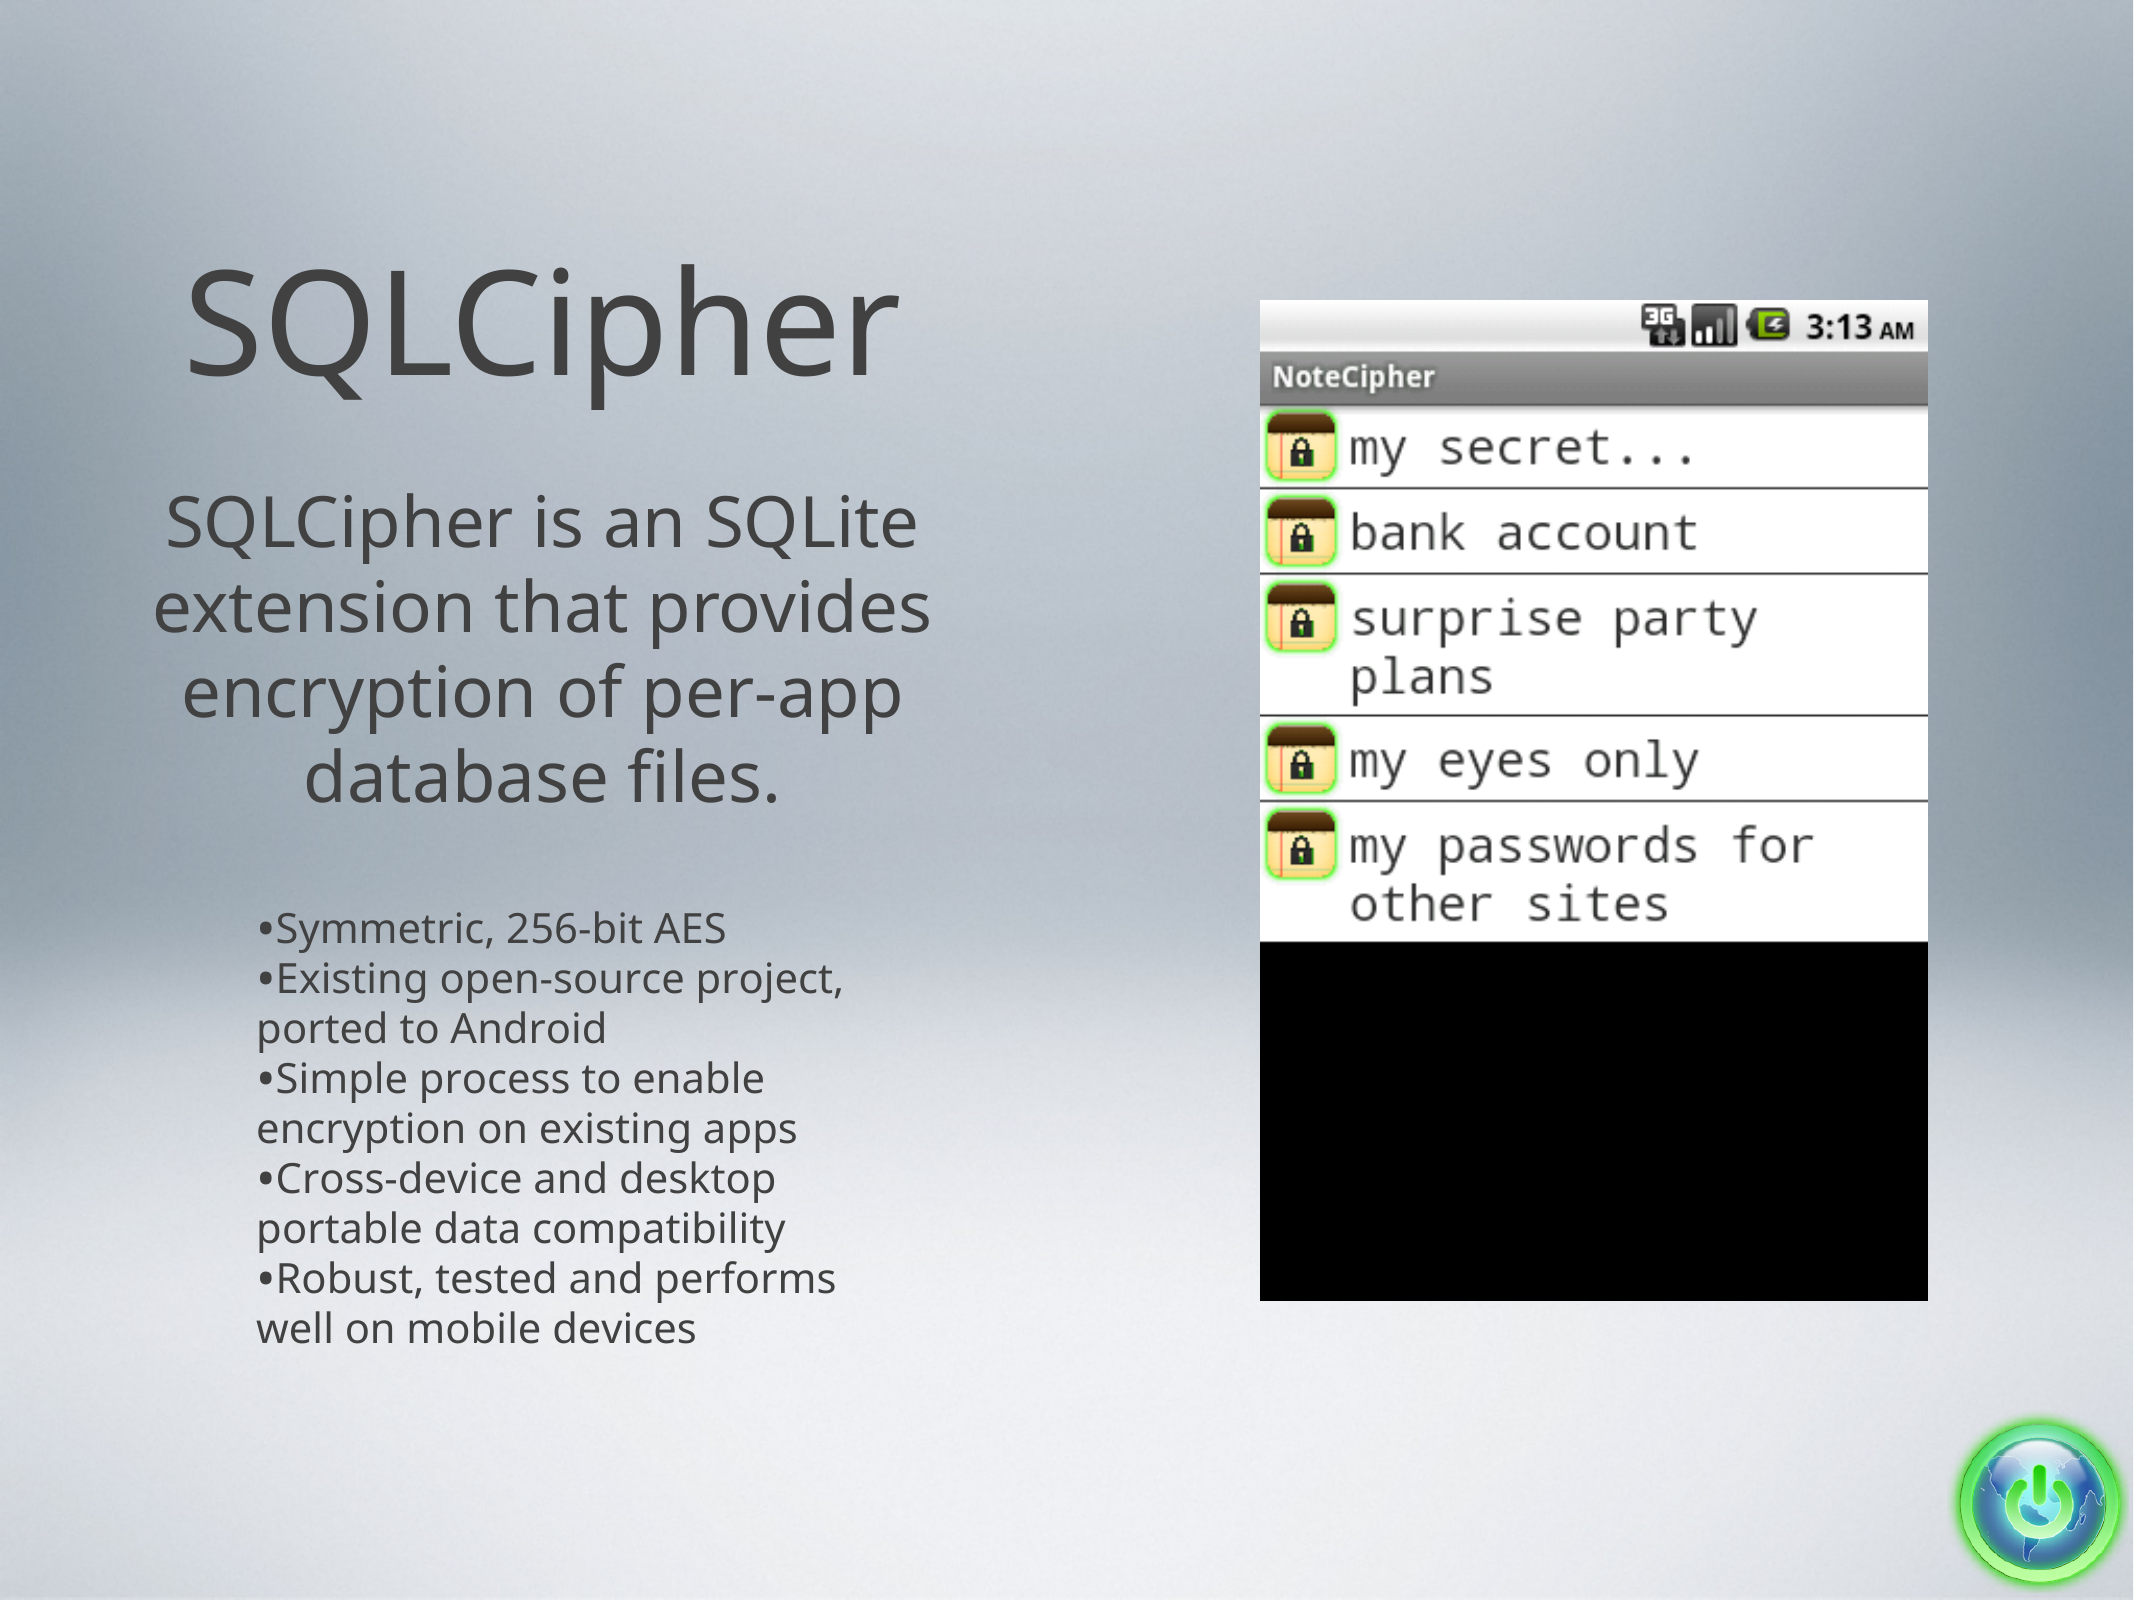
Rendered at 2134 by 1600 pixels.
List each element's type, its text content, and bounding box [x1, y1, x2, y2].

title SQLCipher [58, 0, 1028, 411]
picture [0, 0, 2134, 1600]
text_box Symmetric, 256-bit AES Existing open-source project, ported to Android Simple process to enable encryption on existing apps Cross-device and desktop portable data compatibility Robust, tested and performs well on mobile devices [256, 902, 894, 1444]
list SQLCipher is an SQLite extension that provides encryption of per-app database files. [58, 470, 1028, 842]
